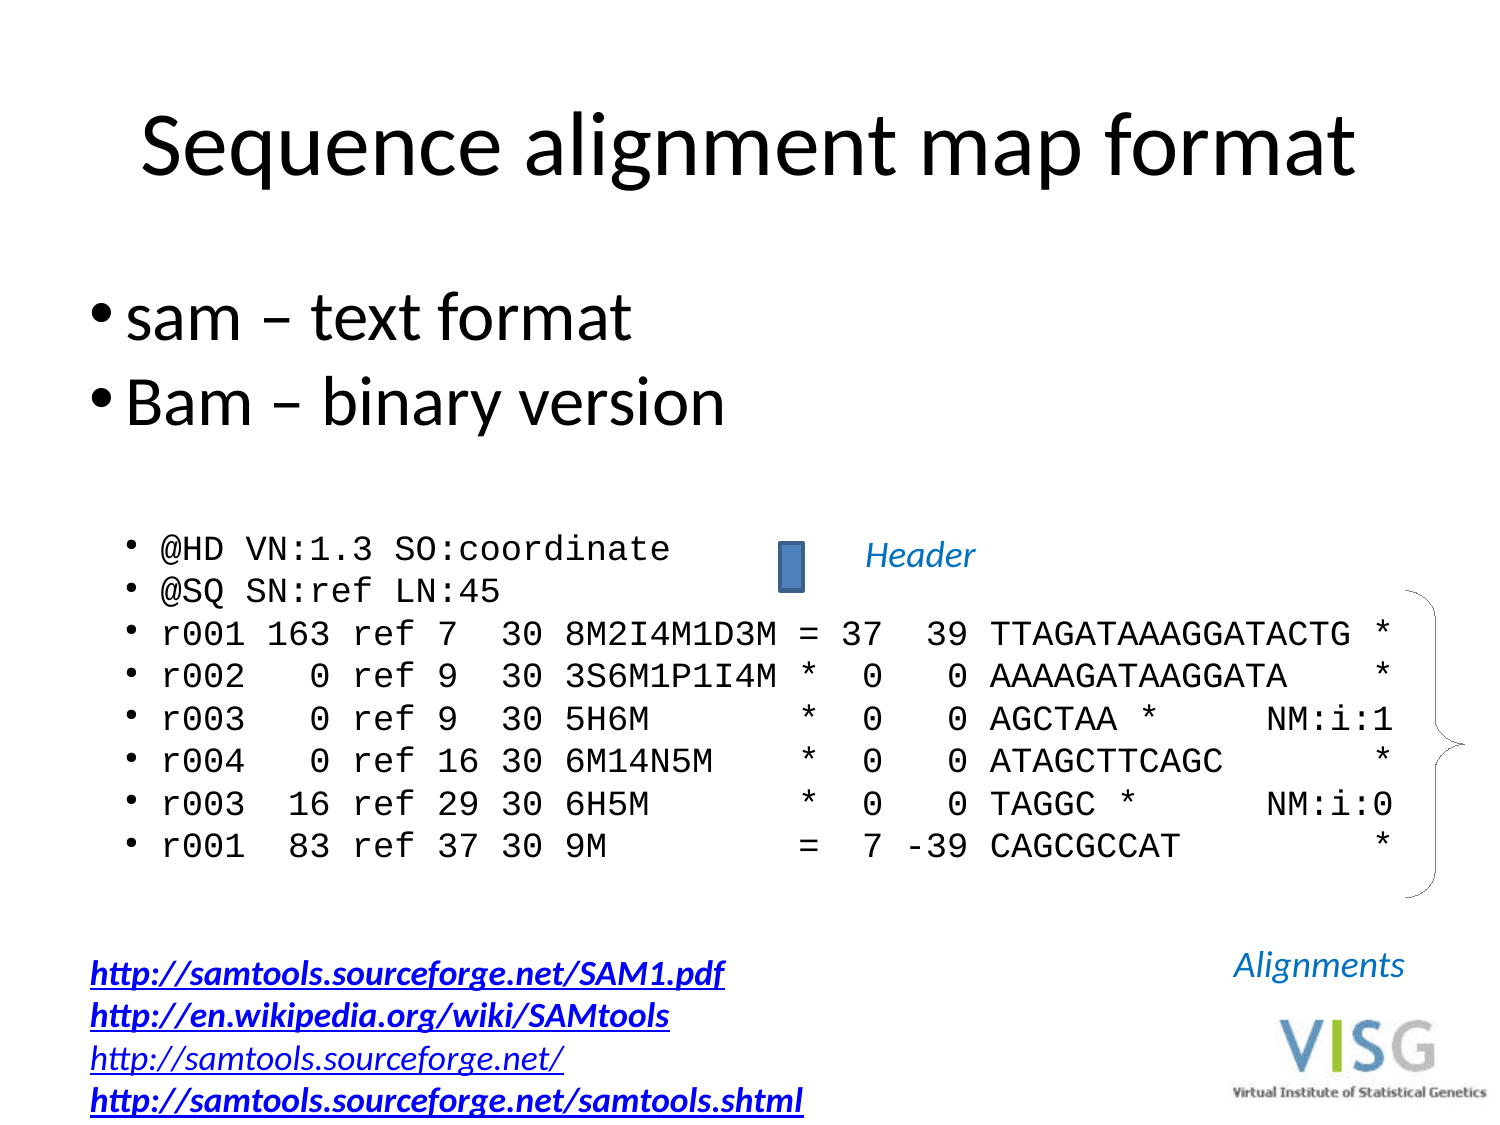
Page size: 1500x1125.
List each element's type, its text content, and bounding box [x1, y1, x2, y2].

picture [1226, 995, 1494, 1121]
text_box Header [850, 532, 1017, 591]
text_box sam – text format Bam – binary version @HD VN:1.3 SO:coordinate @SQ SN:ref LN:45 r001 163 ref 7 30 8M2I4M1D3M = 37 39 TTAGATAAAGGATACTG * r002 0 ref 9 30 3S6M1P1I4M * 0 0 AAAAGATAAGGATA * r003 0 ref 9 30 5H6M * 0 0 AGCTAA * NM:i:1 r004 0 ref 16 30 6M14N5M * 0 0 ATAGCTTCAGC * r003 16 ref 29 30 6H5M * 0 0 TAGGC * NM:i:0 r001 83 ref 37 30 9M = 7 -39 CAGCGCCAT * http://samtools.sourceforge.net/SAM1.pdf http://en.wikipedia.org/wiki/SAMtools http://samtools.sourceforge.net/ http://samtools.sourceforge.net/samtools.shtml [Keep it simple..., describing this format in detail is beyond the scope of the workshop] [75, 262, 1425, 1005]
text_box Sequence alignment map format [75, 45, 1425, 233]
text_box Alignments [1219, 932, 1441, 993]
text_box [779, 543, 804, 591]
